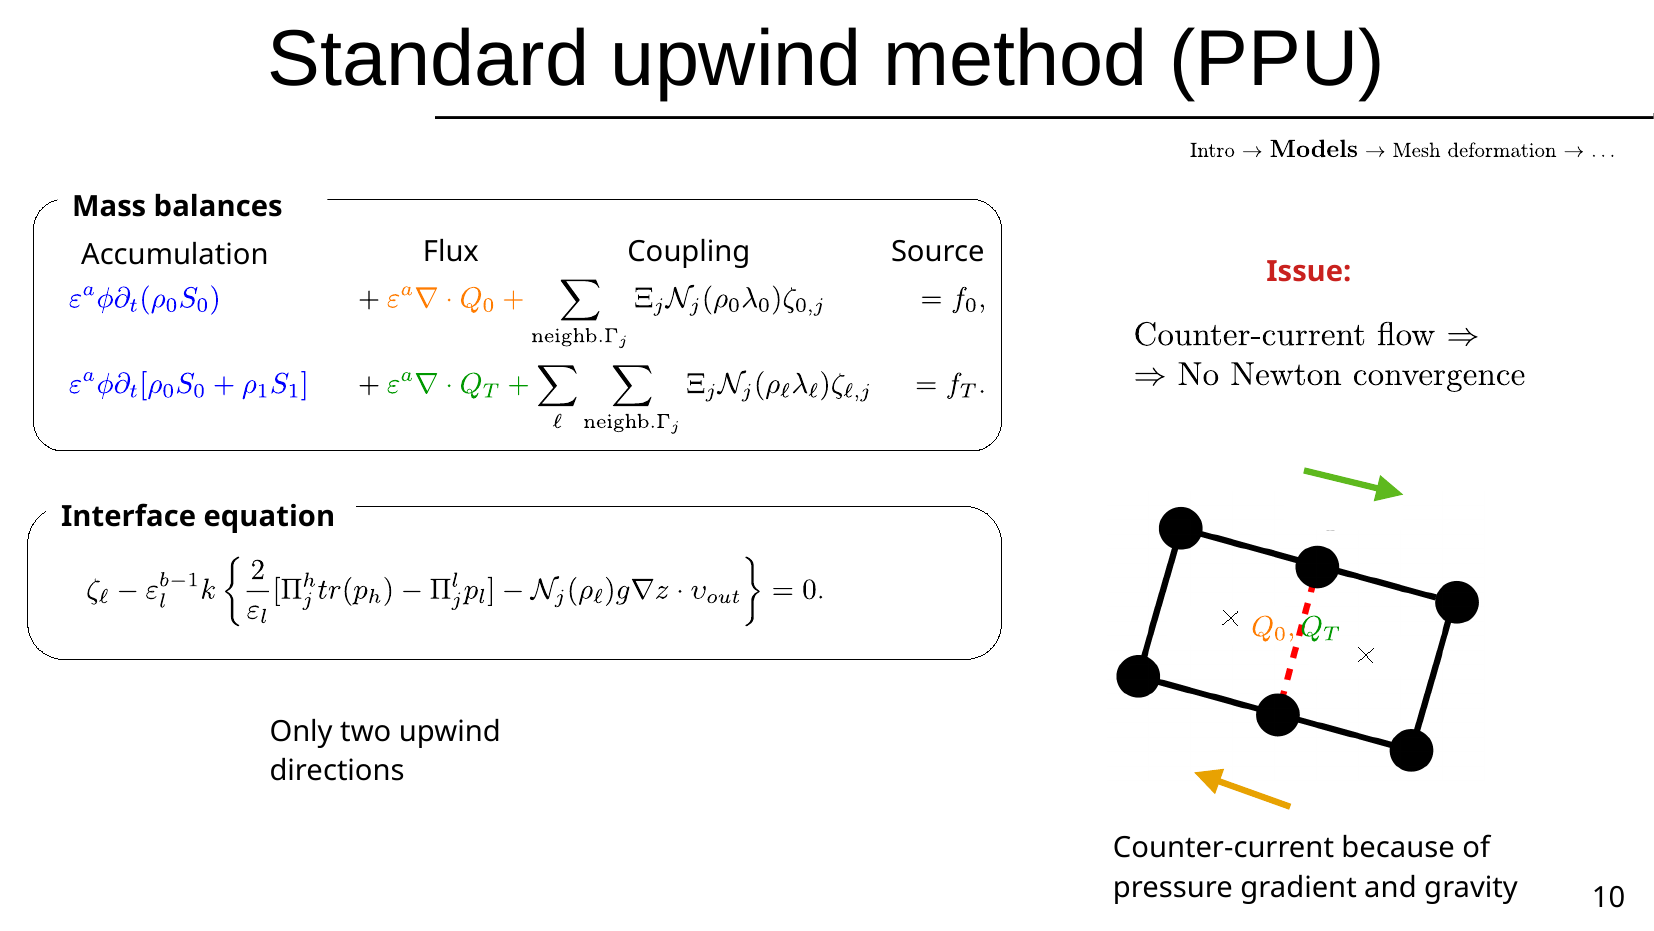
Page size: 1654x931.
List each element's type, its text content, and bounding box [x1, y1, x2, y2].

text_box Source [876, 222, 1002, 284]
text_box Issue: [1251, 242, 1408, 306]
picture [1107, 491, 1485, 781]
text_box [1166, 606, 1286, 645]
picture [68, 279, 984, 434]
title Standard upwind method (PPU) [0, 0, 1654, 117]
text_box [1283, 491, 1403, 531]
picture [1190, 139, 1614, 158]
text_box Mass balances [57, 178, 328, 233]
text_box Only two upwind directions [254, 702, 539, 817]
text_box Flux [408, 223, 538, 277]
text_box [1309, 637, 1429, 676]
picture [1135, 321, 1525, 392]
text_box Coupling [612, 222, 868, 276]
text_box Counter-current because of pressure gradient and gravity [1098, 818, 1540, 931]
picture [86, 556, 823, 627]
text_box Interface equation [46, 487, 356, 543]
text_box Accumulation [66, 233, 272, 280]
